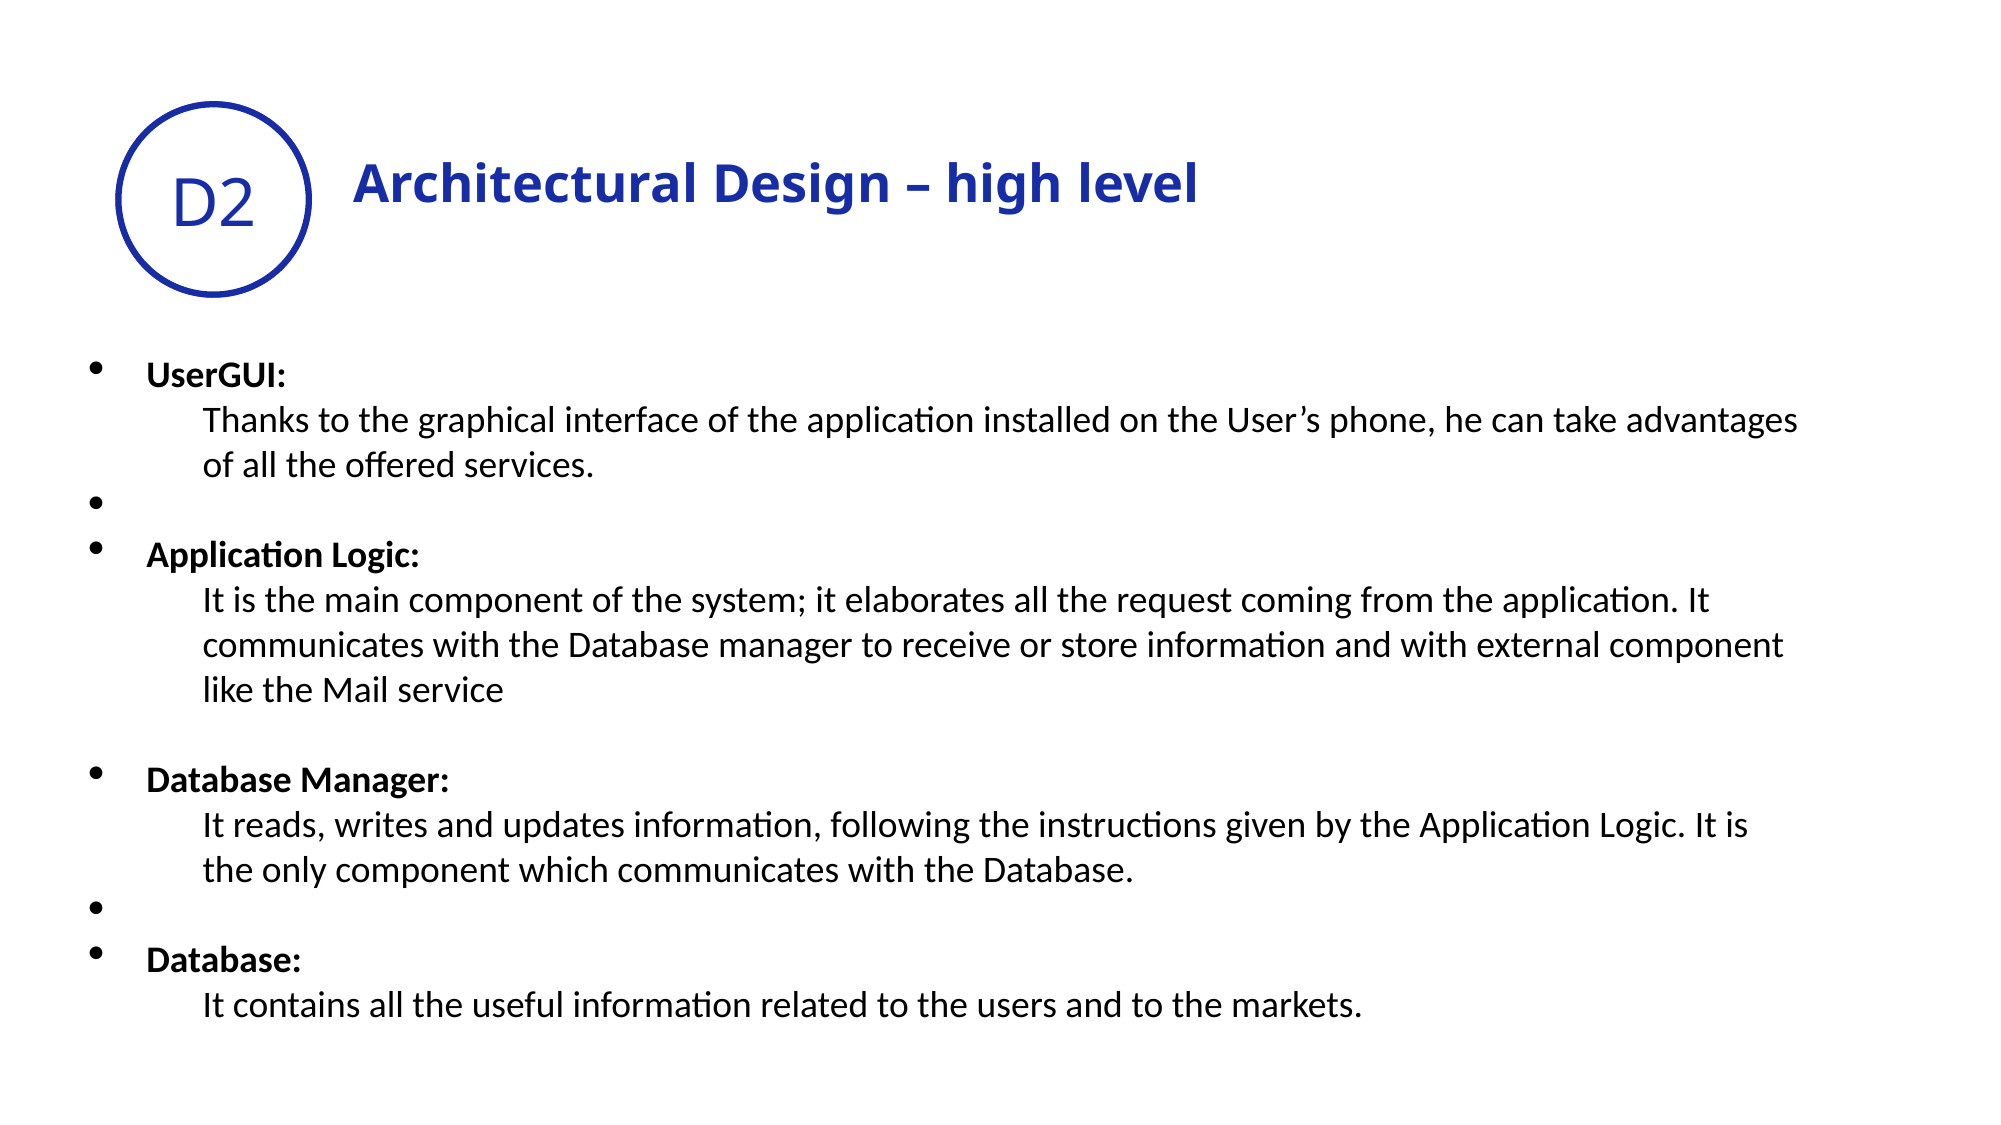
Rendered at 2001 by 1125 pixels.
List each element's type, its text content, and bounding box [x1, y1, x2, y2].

text_box D2 [118, 104, 309, 295]
list Architectural Design – high level [338, 149, 1399, 223]
text_box UserGUI: Thanks to the graphical interface of the application installed on the User’s phone, he can take advantages of all the offered services. Application Logic: It is the main component of the system; it elaborates all the request coming from the application. It communicates with the Database manager to receive or store information and with external component like the Mail service Database Manager: It reads, writes and updates information, following the instructions given by the Application Logic. It is the only component which communicates with the Database. Database: It contains all the useful information related to the users and to the markets. [74, 342, 1891, 1039]
